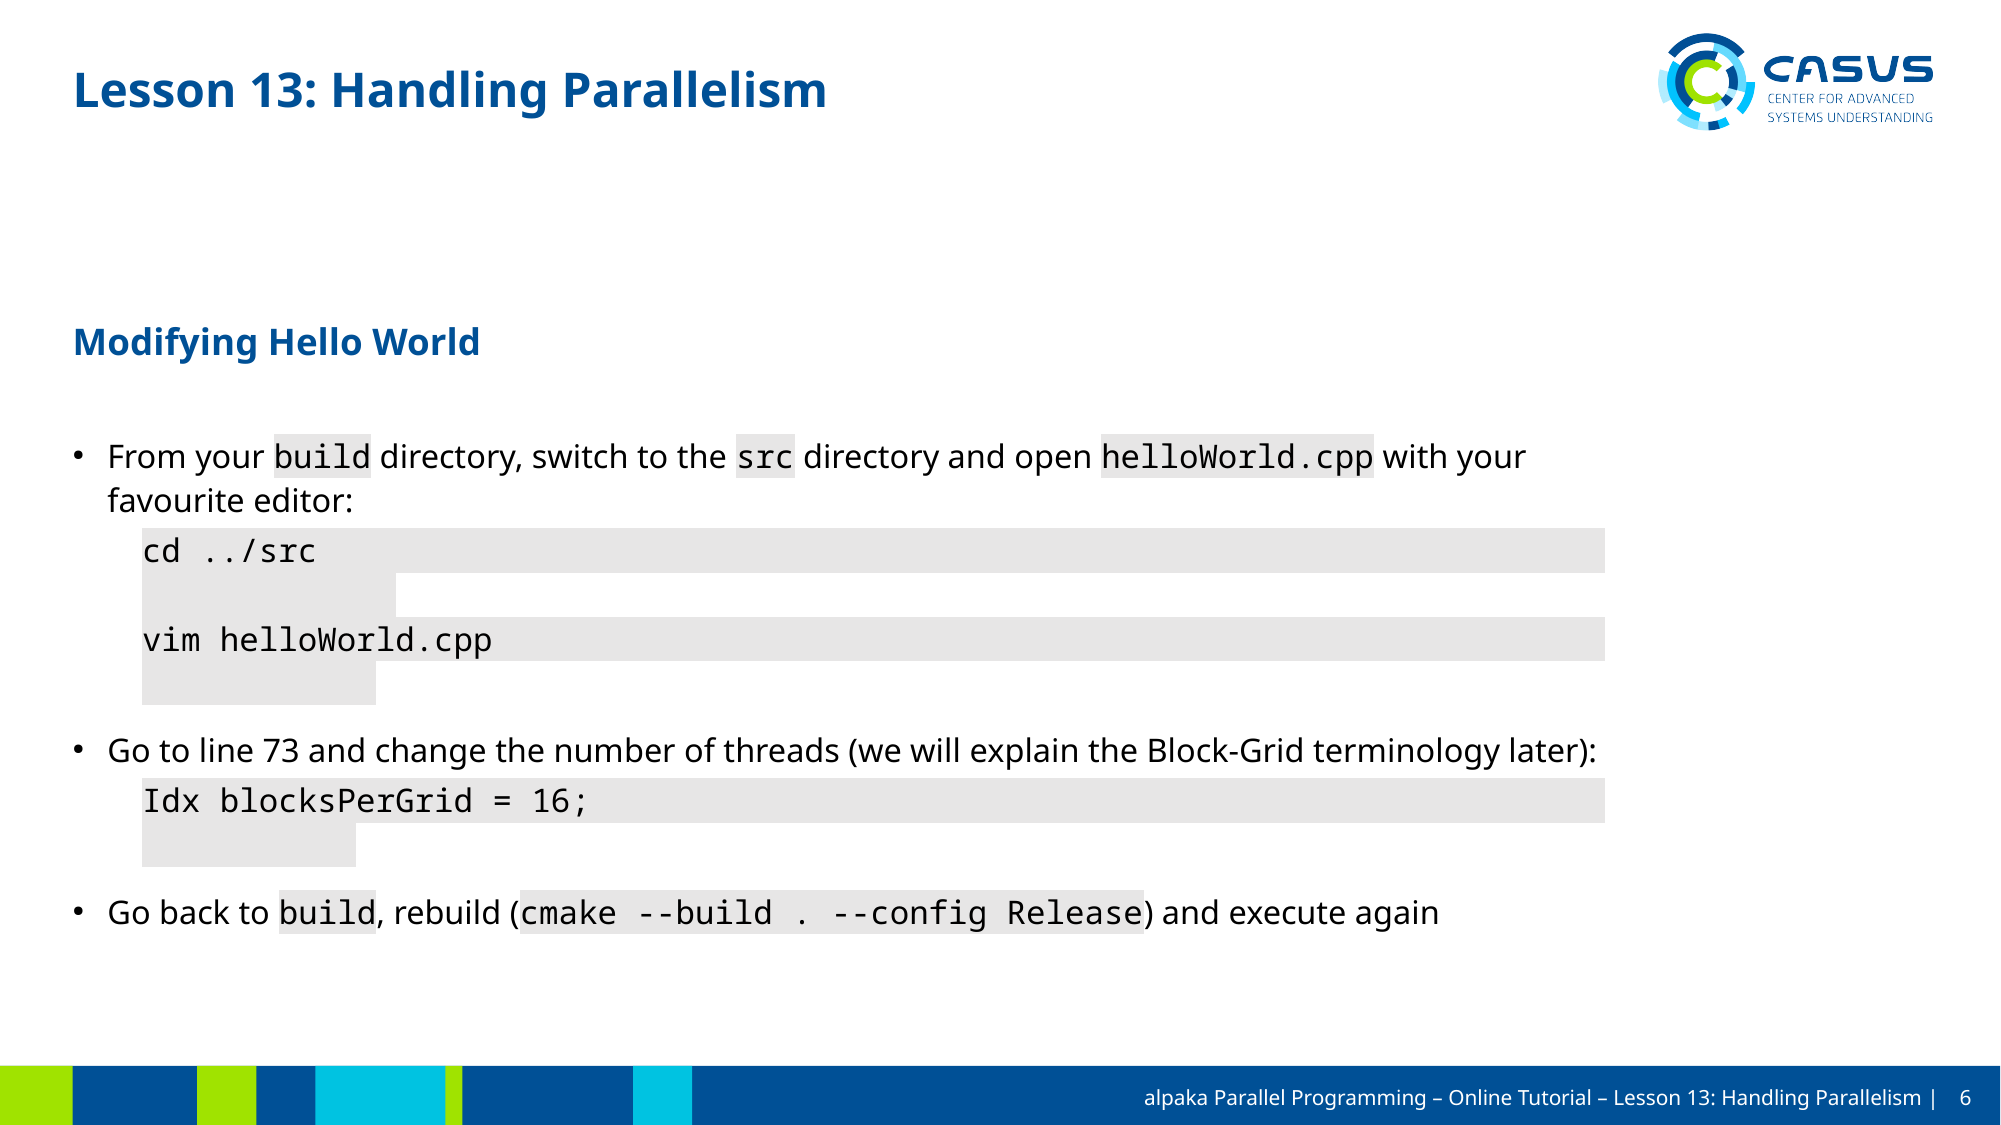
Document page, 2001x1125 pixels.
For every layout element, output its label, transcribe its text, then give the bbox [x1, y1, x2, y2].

title Lesson 13: Handling Parallelism [72, 54, 1620, 123]
list Modifying Hello World From your build directory, switch to the src directory and open helloWorld.cpp with your favourite editor: cd ../src vim helloWorld.cpp Go to line 73 and change the number of threads (we will explain the Block-Grid terminology later): Idx blocksPerGrid = 16; Go back to build, rebuild (cmake --build . --config Release) and execute again [72, 316, 1620, 979]
picture [1658, 33, 1933, 131]
